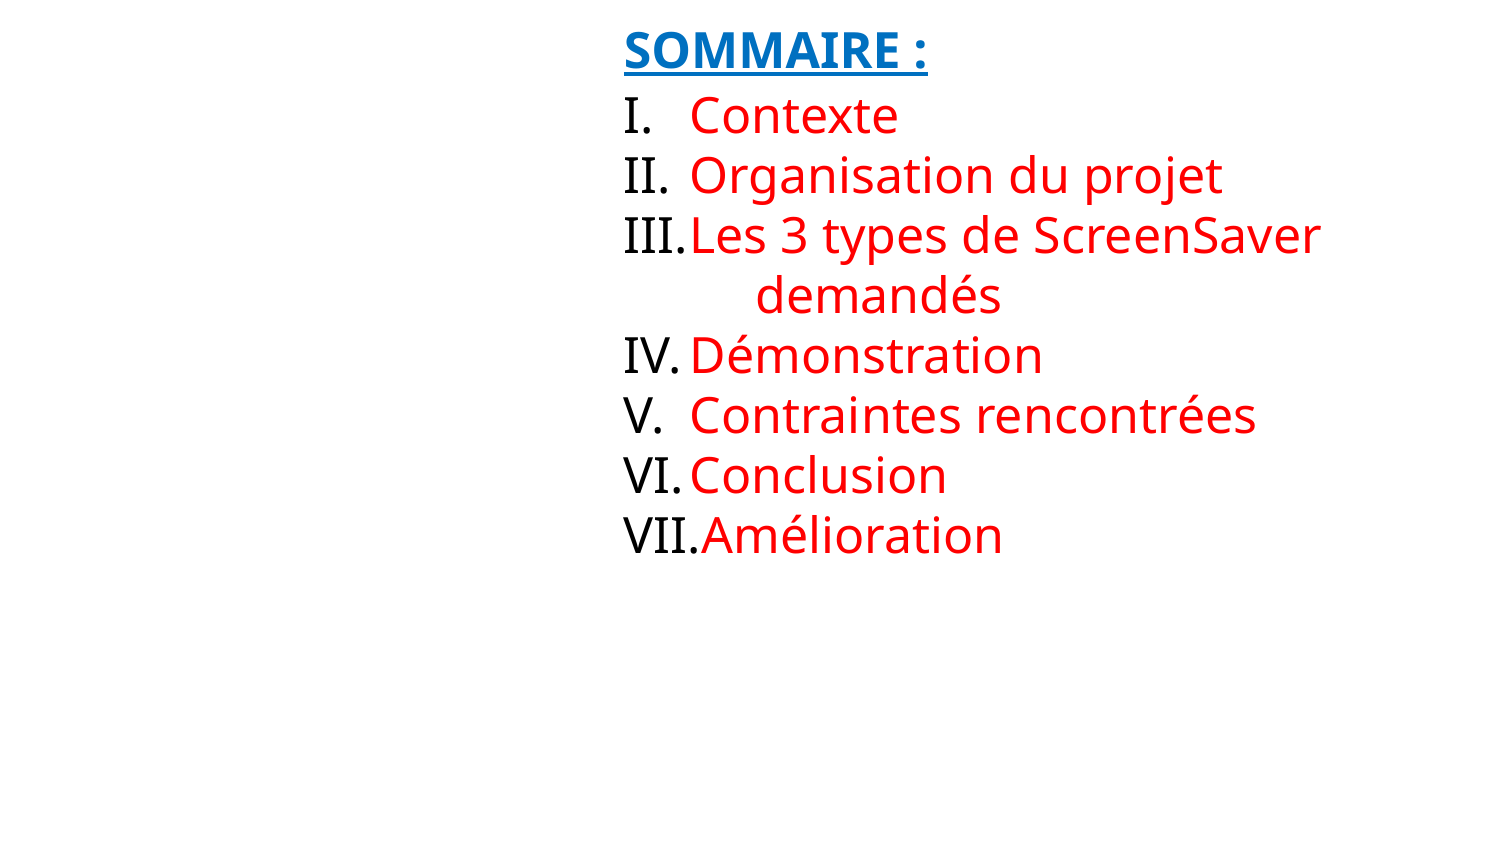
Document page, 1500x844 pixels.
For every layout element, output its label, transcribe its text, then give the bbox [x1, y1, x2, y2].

text_box SOMMAIRE : [609, 11, 1500, 87]
text_box Contexte Organisation du projet Les 3 types de ScreenSaver demandés Démonstration Contraintes rencontrées Conclusion Amélioration [609, 75, 1401, 516]
